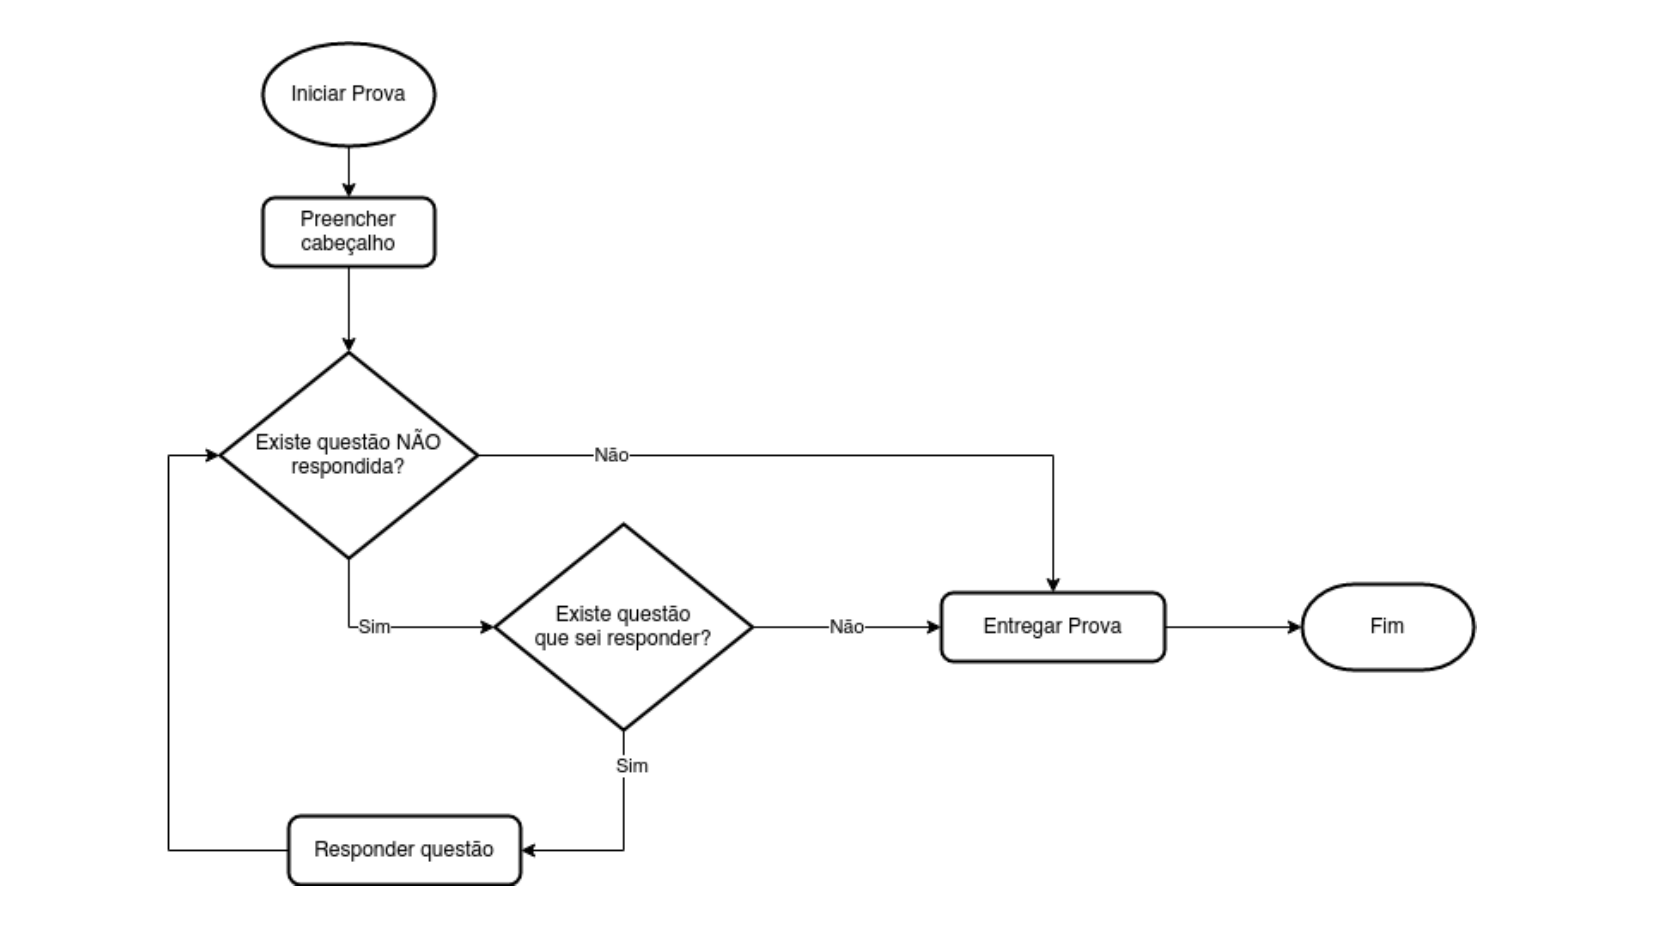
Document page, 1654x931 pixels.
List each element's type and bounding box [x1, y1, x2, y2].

picture [156, 41, 1477, 886]
